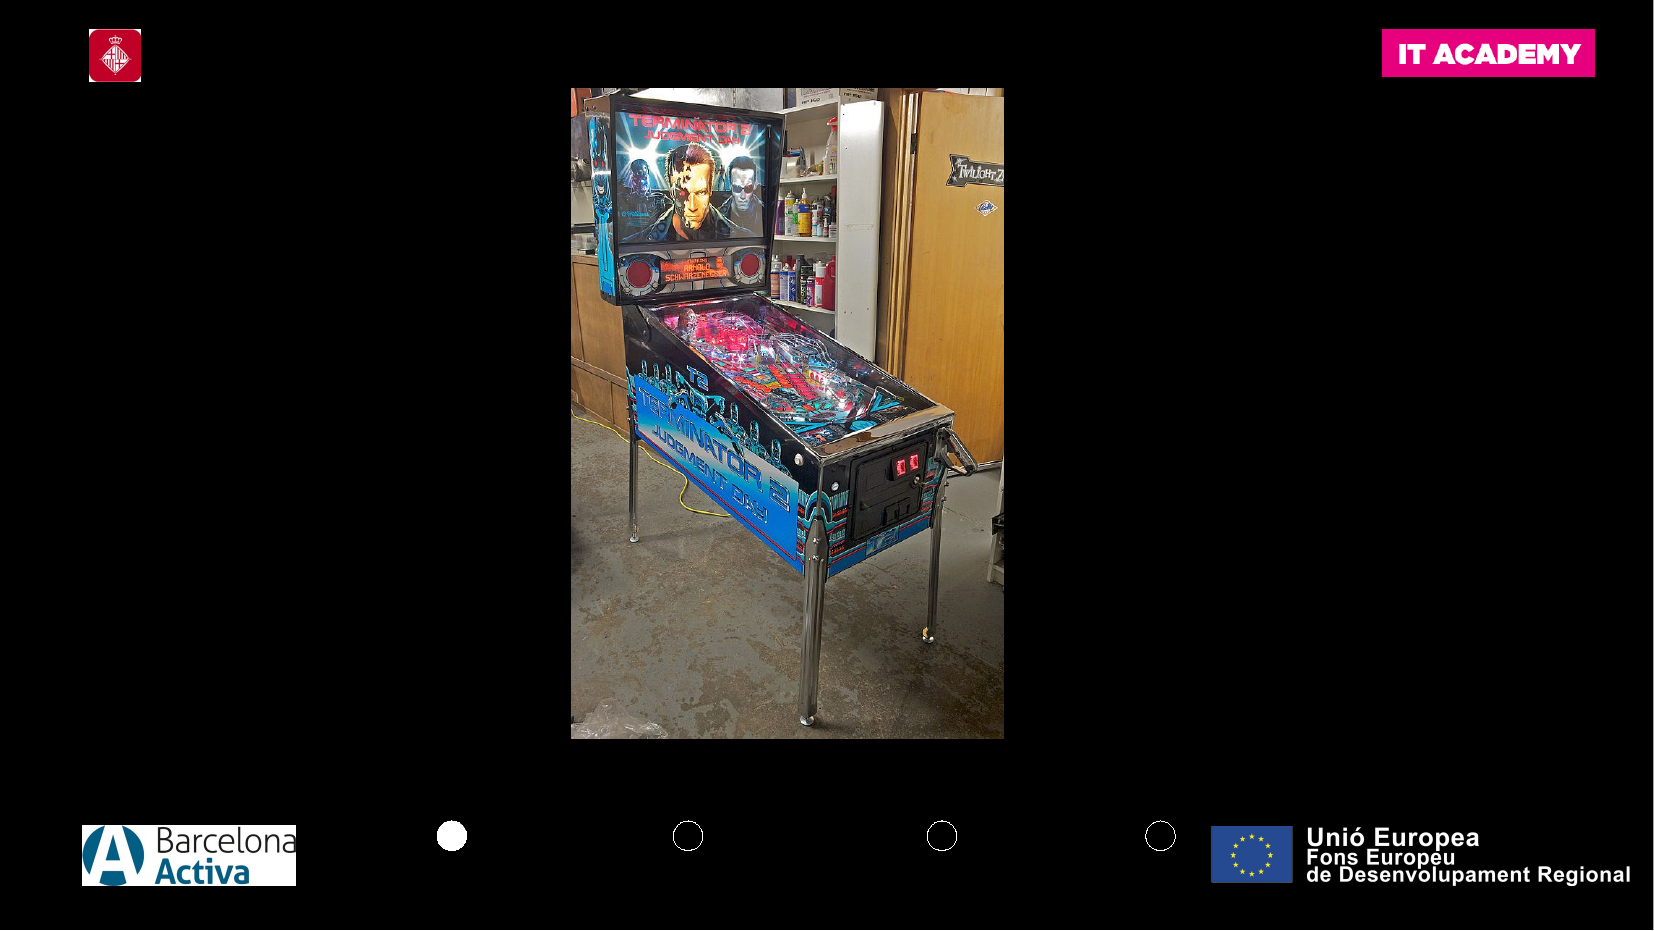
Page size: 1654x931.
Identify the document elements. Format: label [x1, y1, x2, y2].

picture [1382, 29, 1595, 77]
picture [571, 88, 1004, 739]
text_box [1145, 820, 1176, 851]
text_box [437, 820, 467, 851]
text_box [927, 820, 957, 851]
text_box [673, 820, 703, 851]
picture [1210, 826, 1631, 886]
picture [82, 825, 296, 886]
picture [89, 29, 141, 82]
